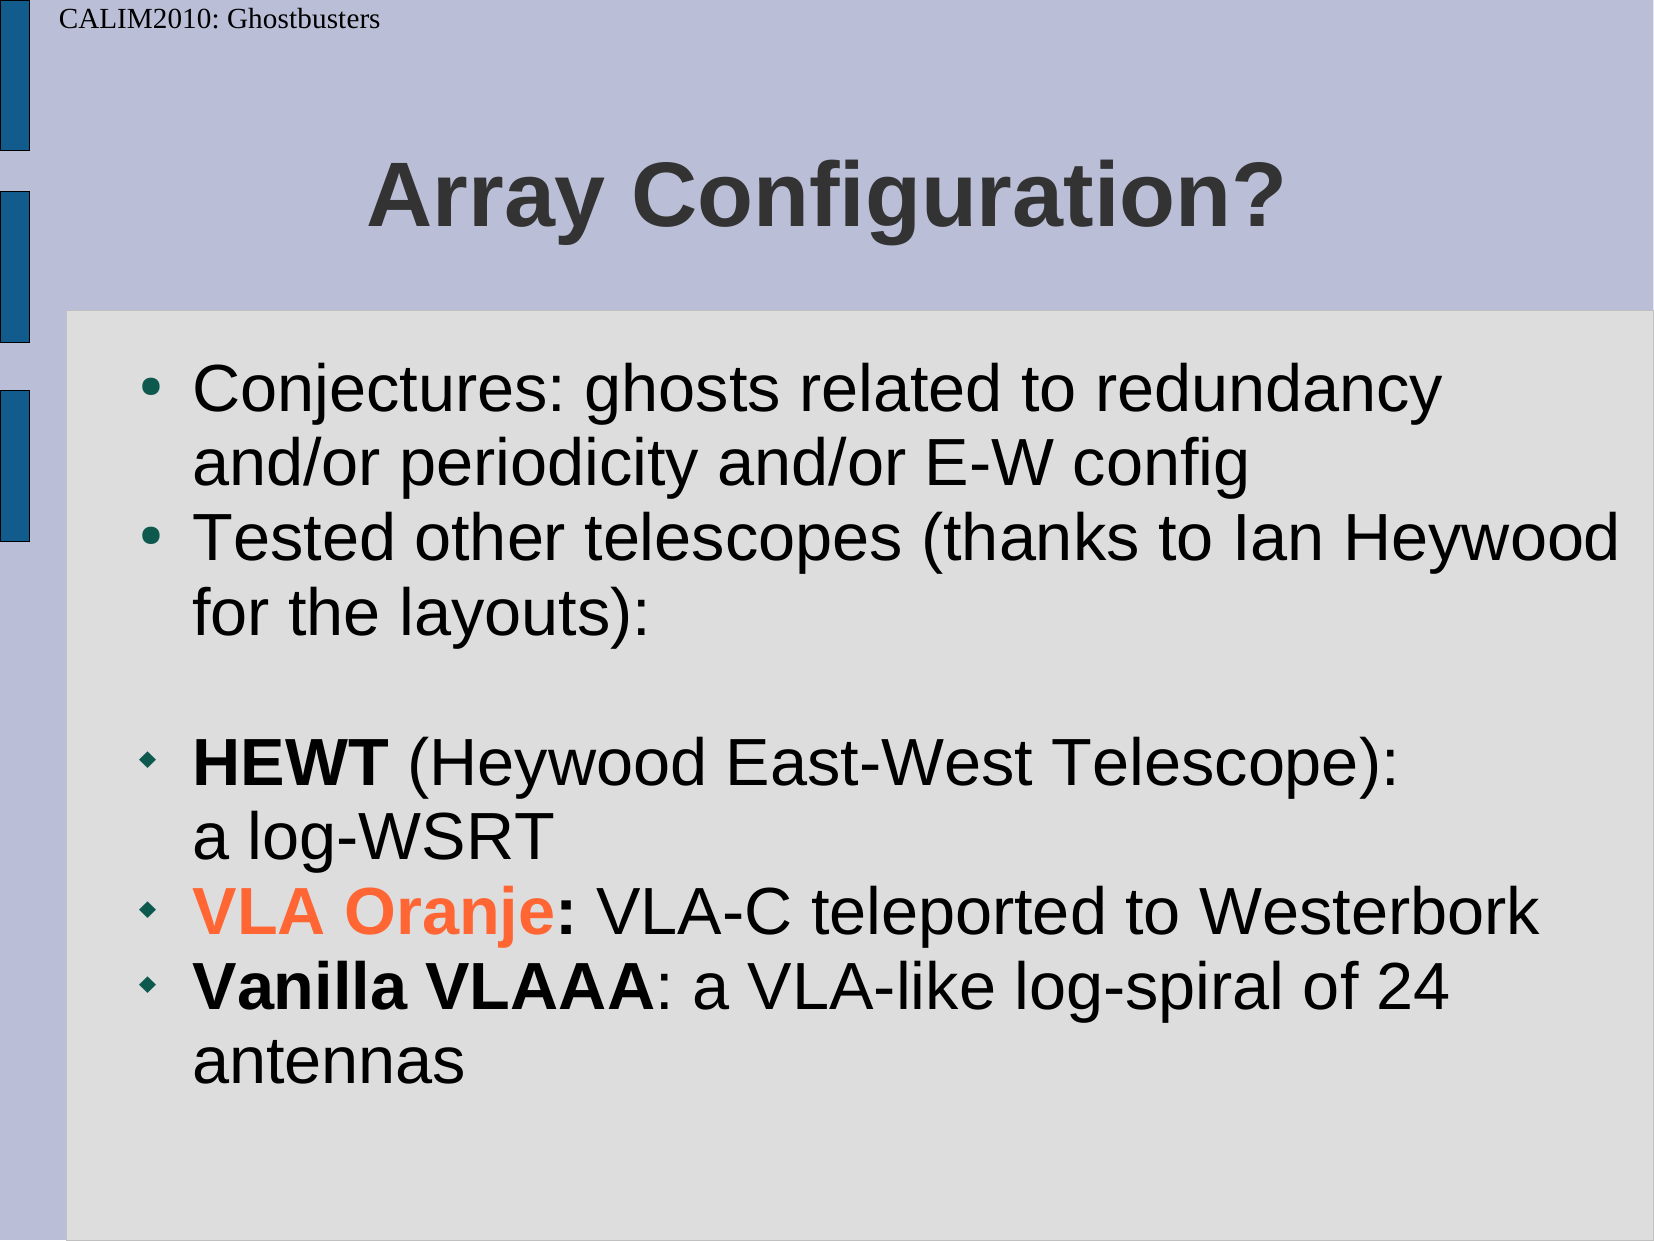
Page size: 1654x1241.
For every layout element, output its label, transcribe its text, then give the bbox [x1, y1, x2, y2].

list Conjectures: ghosts related to redundancy and/or periodicity and/or E-W config Tested other telescopes (thanks to Ian Heywood for the layouts): HEWT (Heywood East-West Telescope): a log-WSRT VLA Oranje: VLA-C teleported to Westerbork Vanilla VLAAA: a VLA-like log-spiral of 24 antennas [121, 350, 1625, 1174]
title Array Configuration? [121, 91, 1534, 299]
